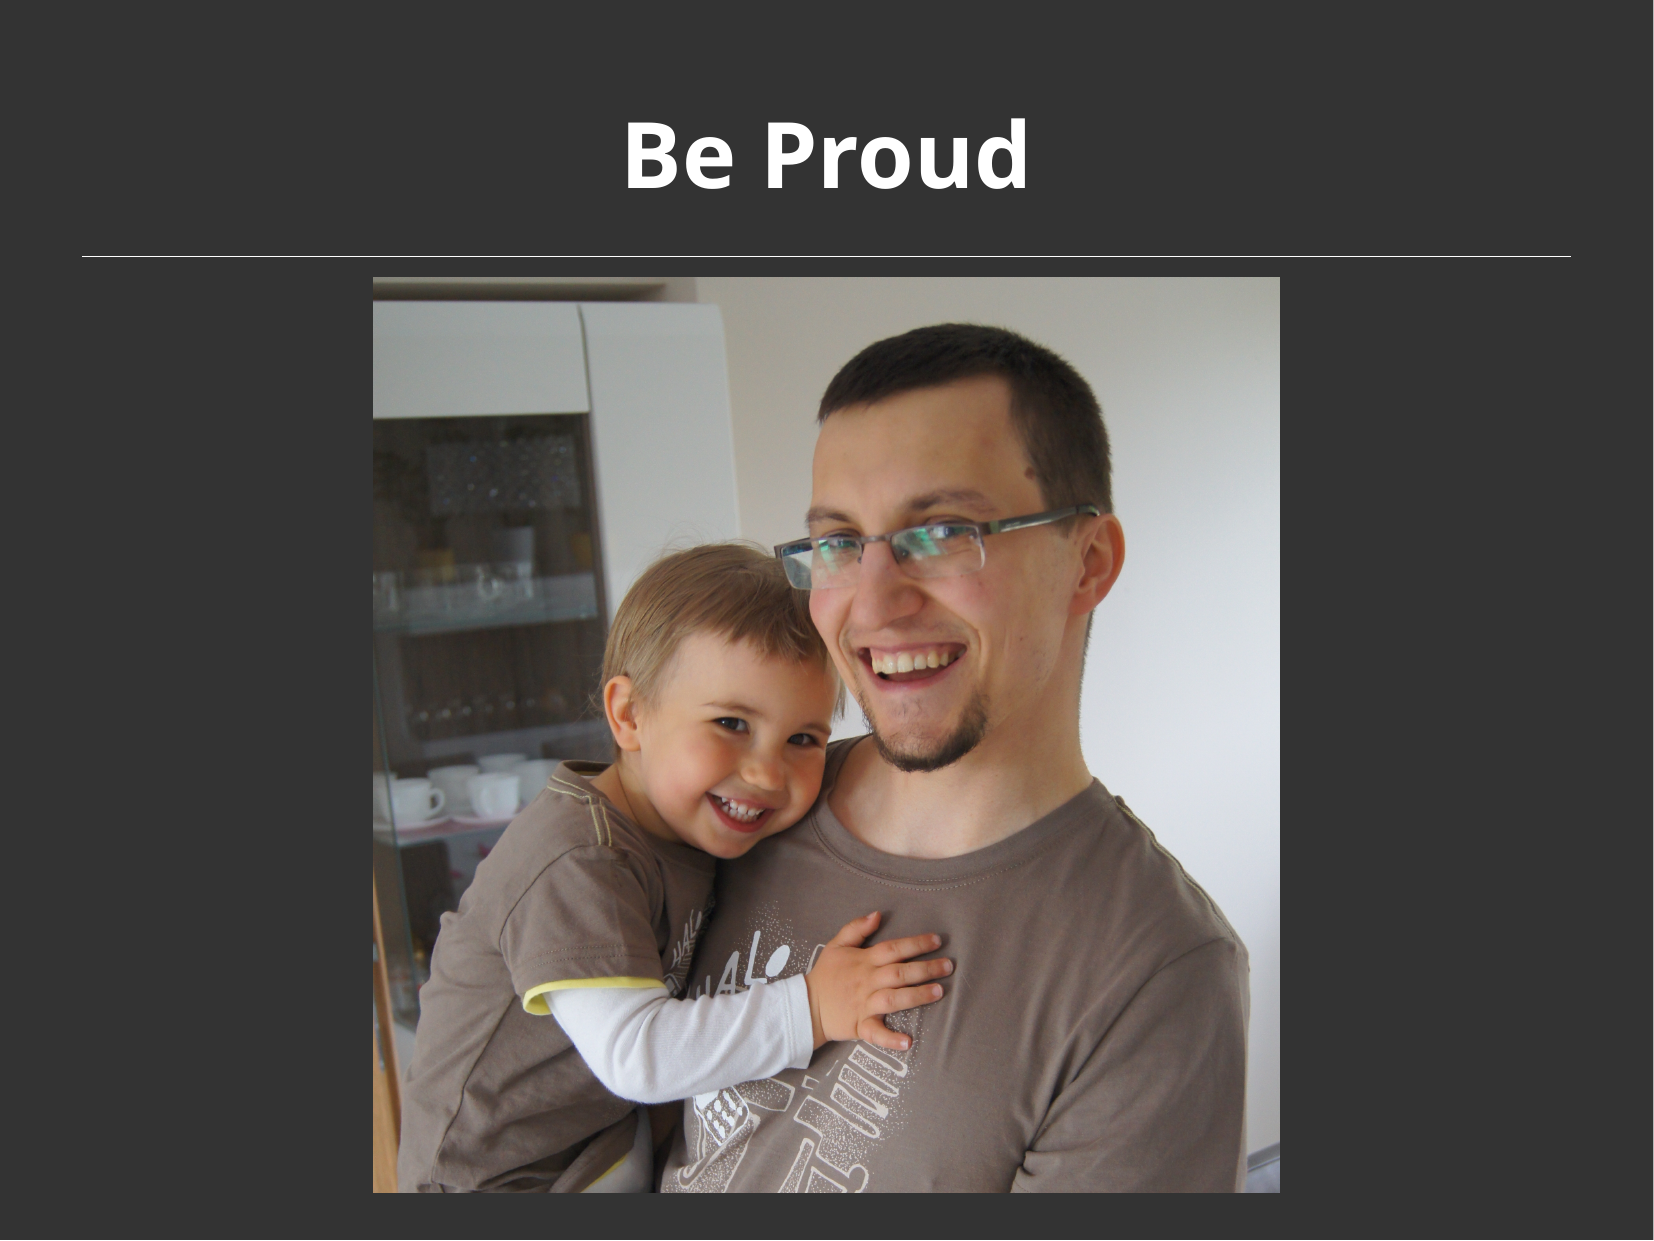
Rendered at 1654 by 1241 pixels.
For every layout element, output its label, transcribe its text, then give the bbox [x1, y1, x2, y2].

picture [373, 277, 1280, 1193]
title Be Proud [82, 49, 1571, 257]
